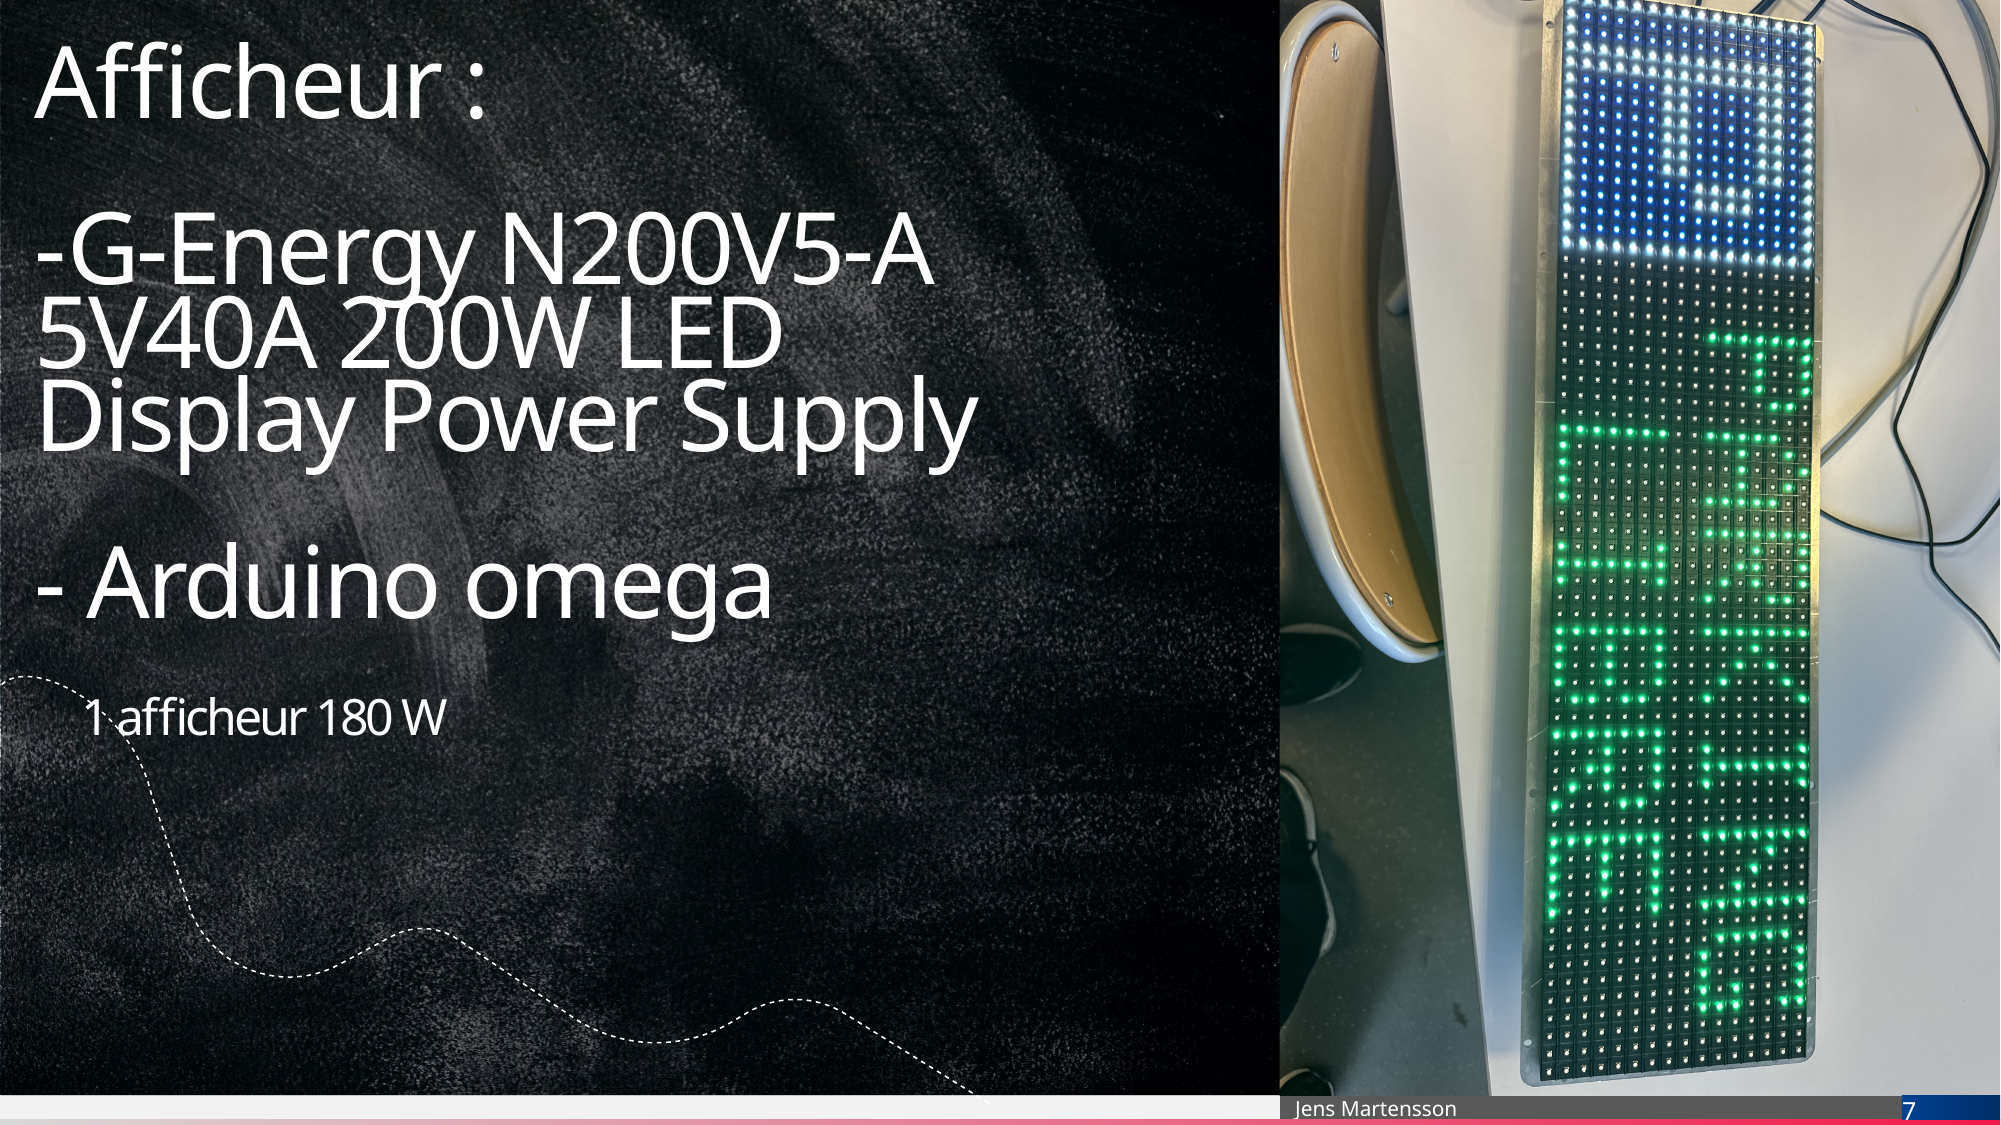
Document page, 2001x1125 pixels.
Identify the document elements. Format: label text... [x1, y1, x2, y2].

title Afficheur : -G-Energy N200V5-A 5V40A 200W LED Display Power Supply - Arduino omega [34, 29, 1060, 639]
picture [0, 0, 2000, 1096]
subtitle 1 afficheur 180 W [81, 692, 826, 945]
text_box <numéro> [1901, 1095, 2000, 1120]
